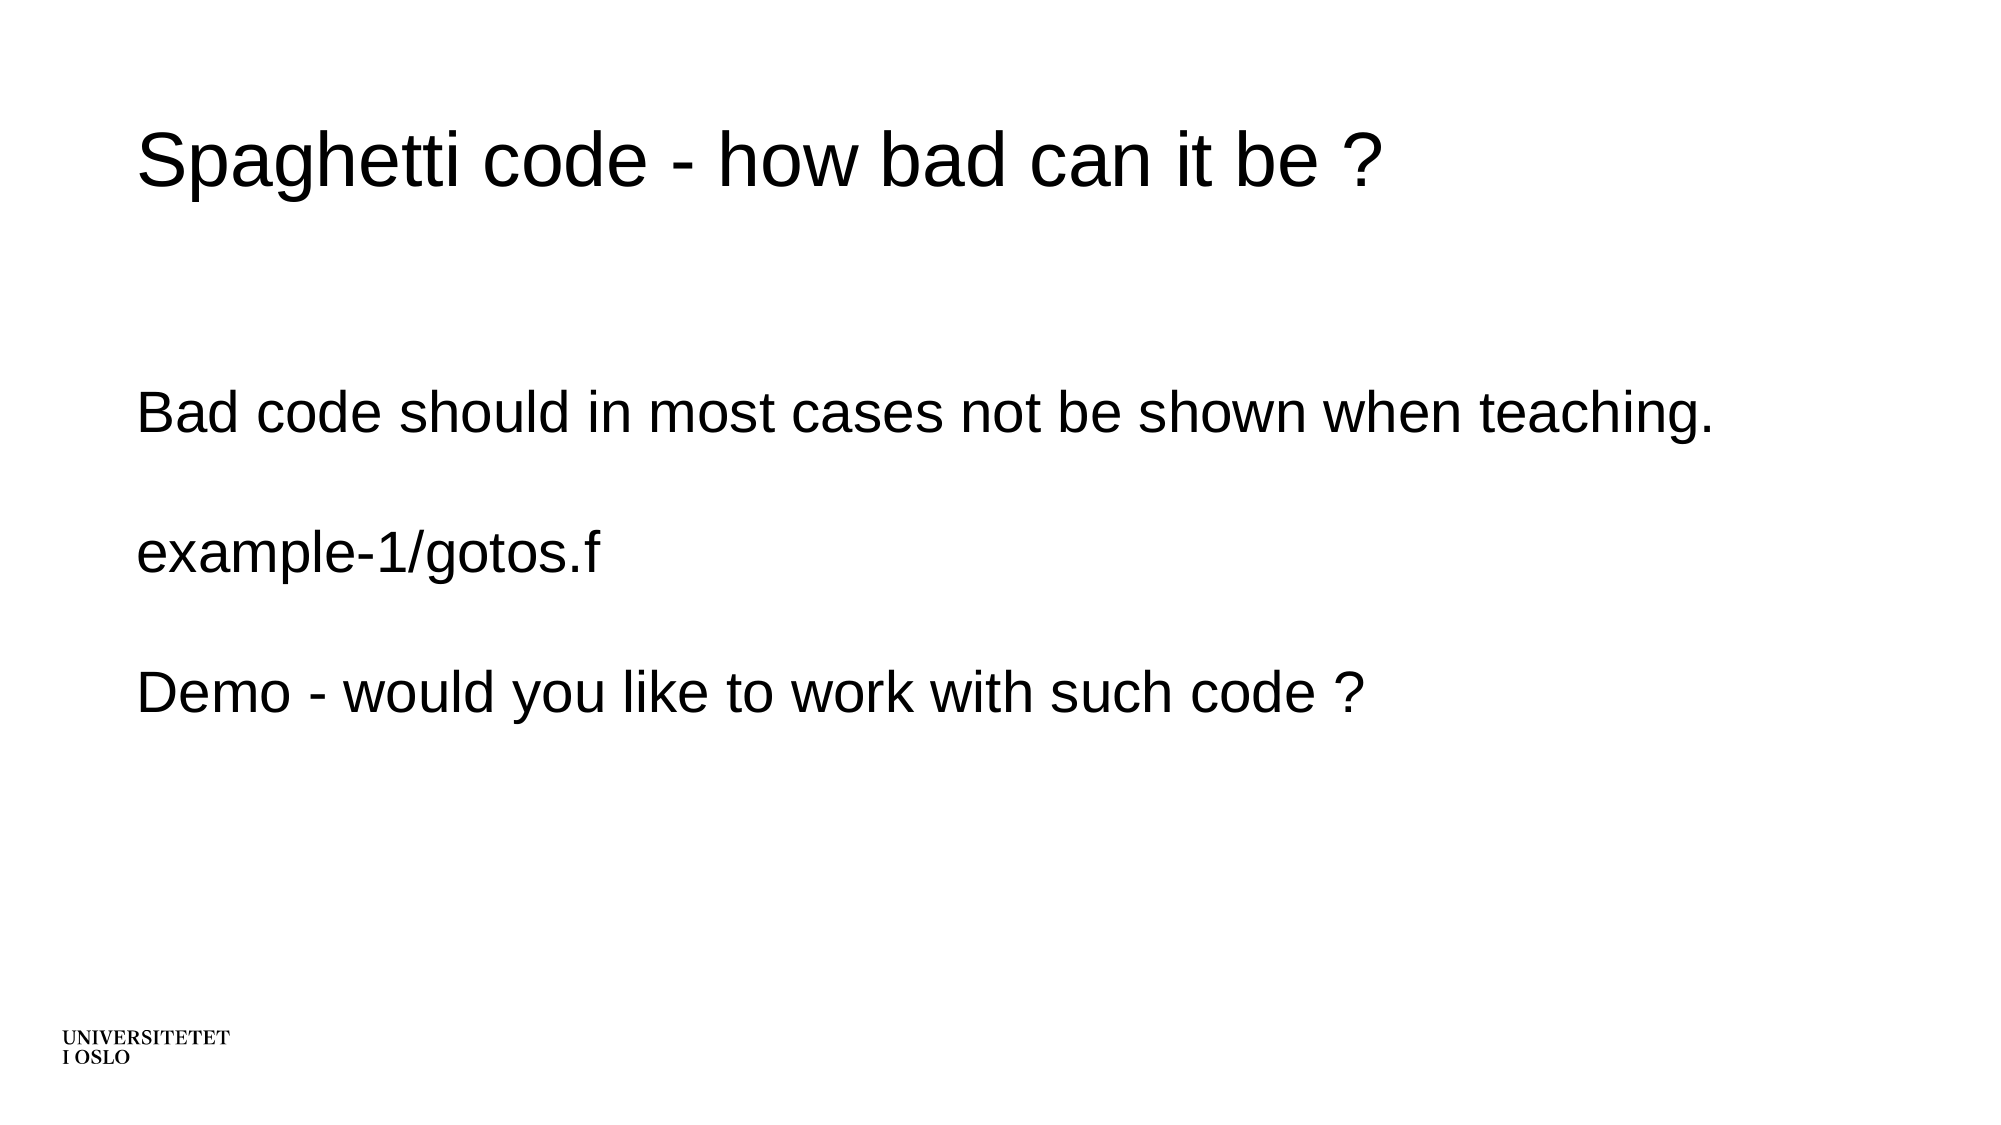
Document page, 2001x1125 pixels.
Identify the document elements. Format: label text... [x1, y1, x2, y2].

title Spaghetti code - how bad can it be ? [136, 109, 1862, 269]
picture [62, 1030, 230, 1064]
list Bad code should in most cases not be shown when teaching. example-1/gotos.f Demo - would you like to work with such code ? [136, 373, 1962, 995]
